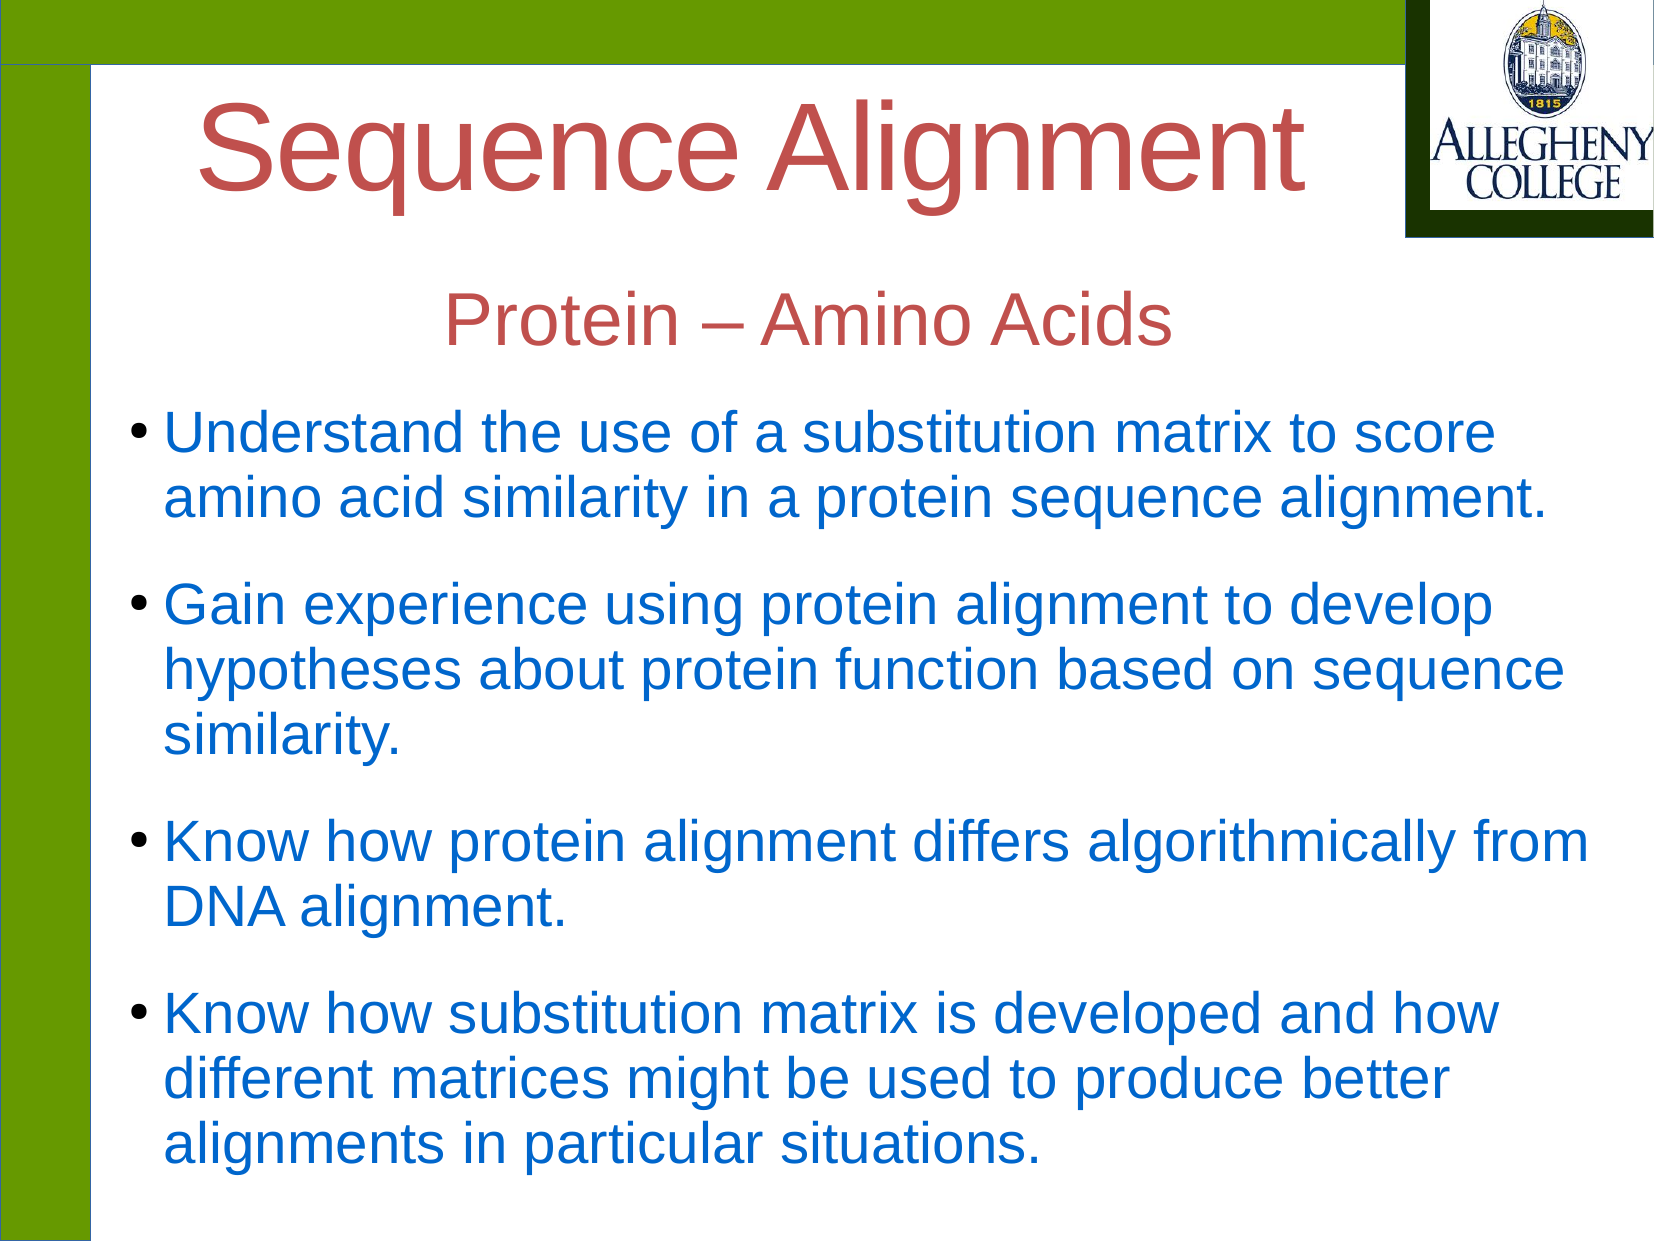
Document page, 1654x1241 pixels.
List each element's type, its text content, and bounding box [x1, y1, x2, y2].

text_box [0, 0, 1654, 1241]
text_box Protein – Amino Acids [335, 253, 1283, 375]
text_box Understand the use of a substitution matrix to score amino acid similarity in a protein sequence alignment. Gain experience using protein alignment to develop hypotheses about protein function based on sequence similarity. Know how protein alignment differs algorithmically from DNA alignment. Know how substitution matrix is developed and how different matrices might be used to produce better alignments in particular situations. [128, 375, 1629, 1201]
picture [1430, 0, 1654, 210]
text_box Sequence Alignment [75, 66, 1426, 229]
